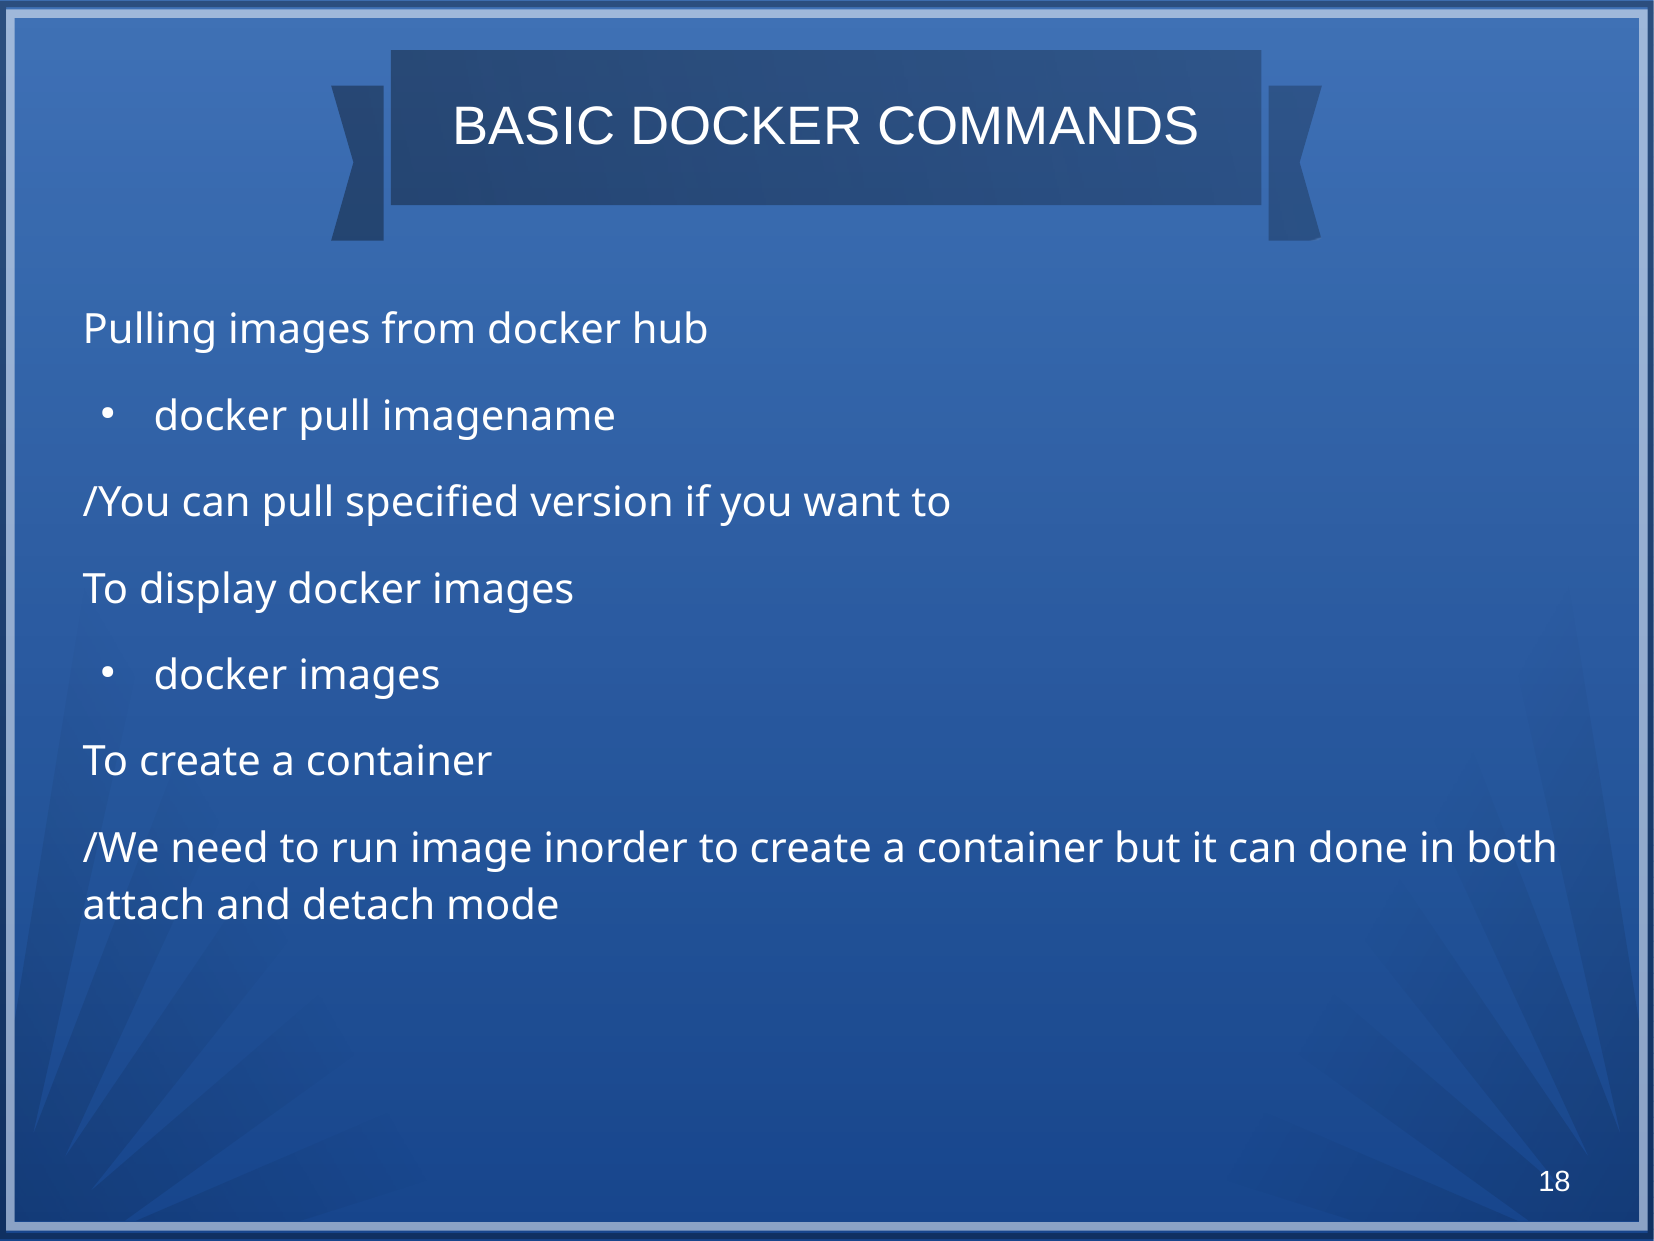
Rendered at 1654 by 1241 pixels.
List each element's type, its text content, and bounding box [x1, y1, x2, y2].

title BASIC DOCKER COMMANDS [389, 47, 1264, 205]
list Pulling images from docker hub docker pull imagename /You can pull specified version if you want to To display docker images docker images To create a container /We need to run image inorder to create a container but it can done in both attach and detach mode [82, 299, 1571, 1130]
